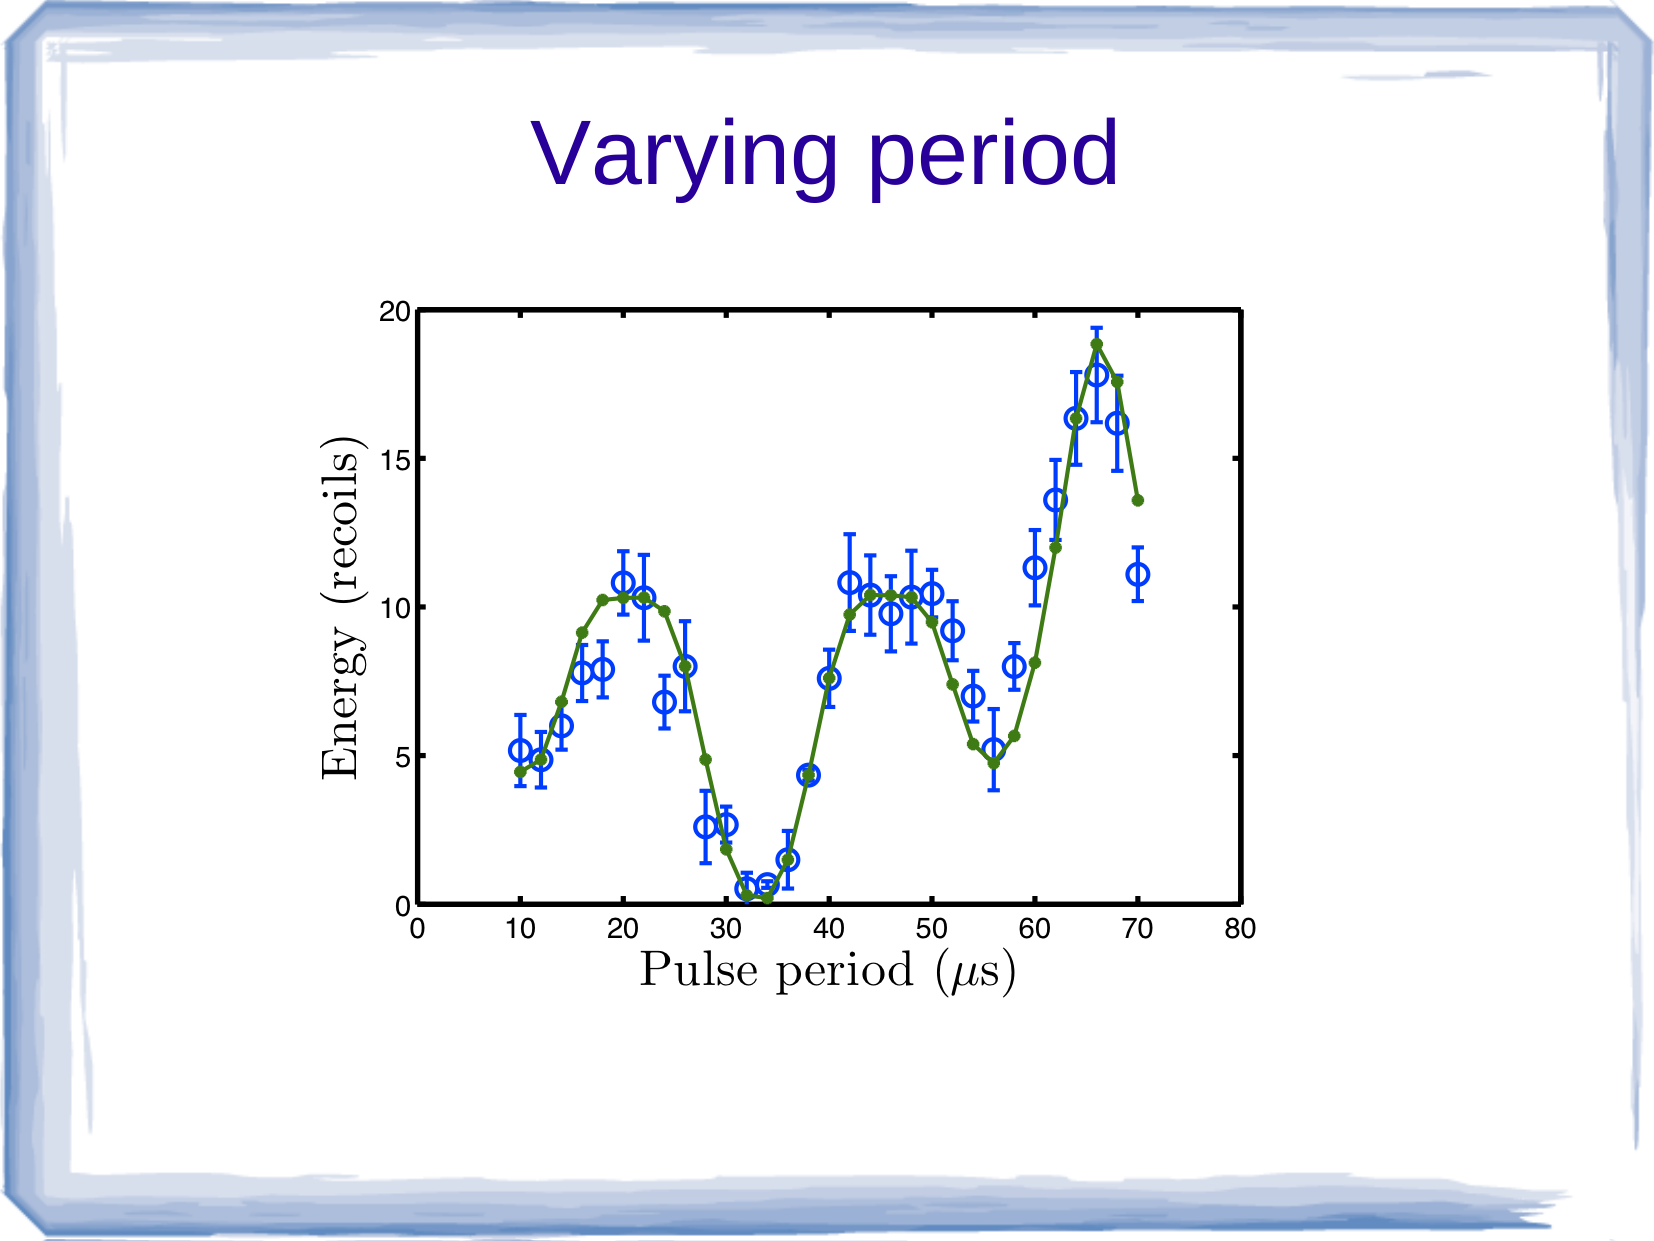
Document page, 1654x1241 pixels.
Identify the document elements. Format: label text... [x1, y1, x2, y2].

picture [0, 0, 1654, 1241]
title Varying period [82, 49, 1571, 257]
